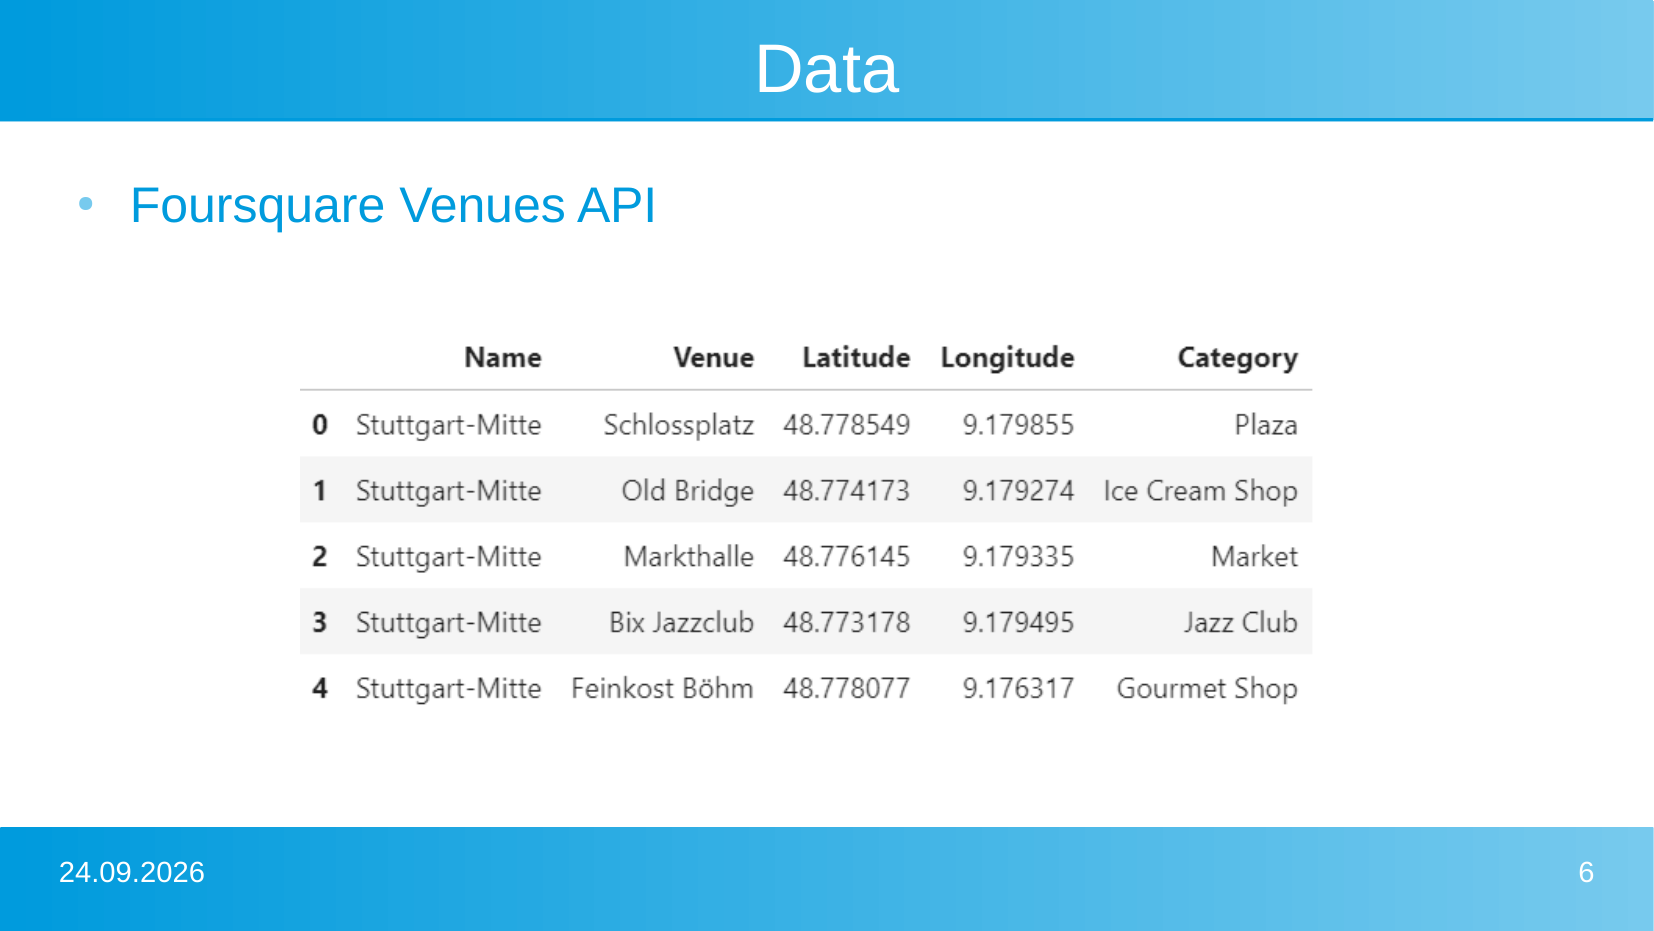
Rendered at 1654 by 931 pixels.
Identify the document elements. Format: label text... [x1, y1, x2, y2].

list Foursquare Venues API [59, 177, 1595, 768]
picture [300, 325, 1361, 739]
title Data [59, 29, 1595, 108]
